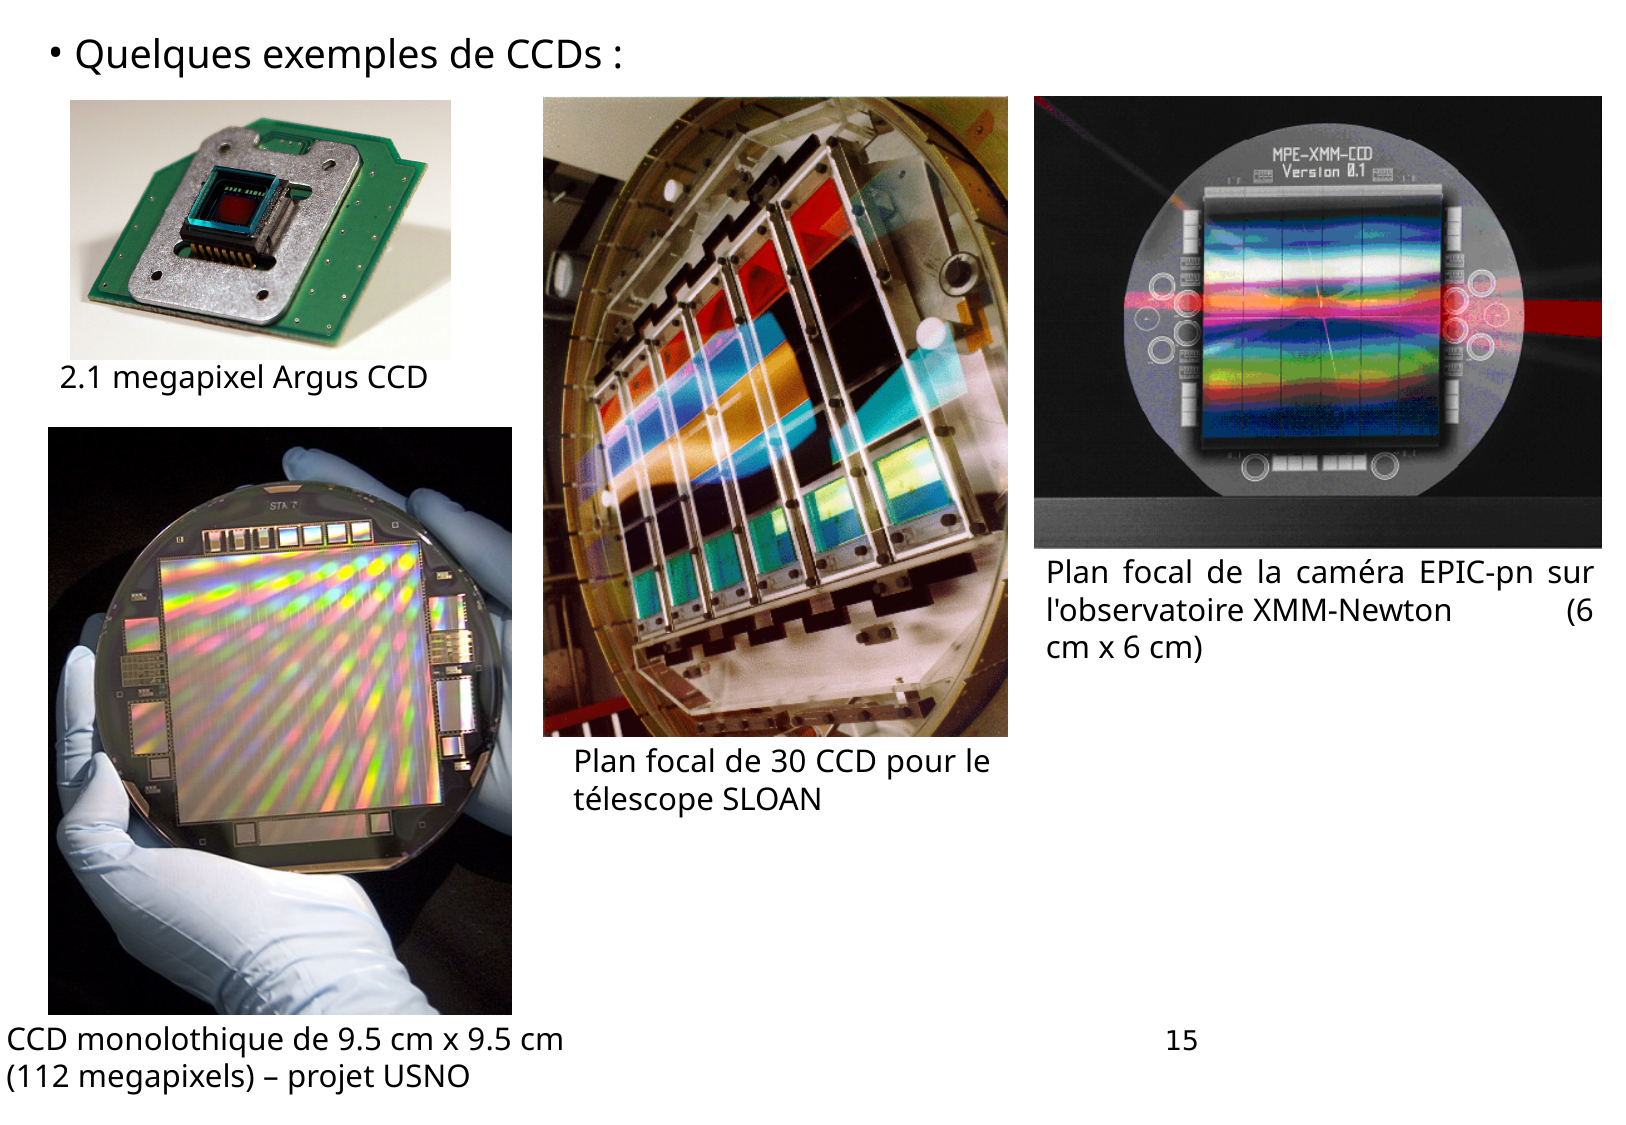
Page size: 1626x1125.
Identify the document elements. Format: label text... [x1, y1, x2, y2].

text_box Quelques exemples de CCDs : [32, 19, 843, 85]
text_box Plan focal de la caméra EPIC-pn sur l'observatoire XMM-Newton (6 cm x 6 cm) [1030, 544, 1610, 673]
text_box 2.1 megapixel Argus CCD [44, 349, 543, 403]
picture [1034, 96, 1602, 544]
picture [48, 427, 512, 1011]
picture [543, 96, 1008, 737]
text_box Plan focal de 30 CCD pour le télescope SLOAN [558, 733, 1007, 824]
text_box CCD monolothique de 9.5 cm x 9.5 cm (112 megapixels) – projet USNO [0, 1011, 663, 1102]
text_box [1164, 1024, 1544, 1103]
picture [70, 100, 451, 349]
